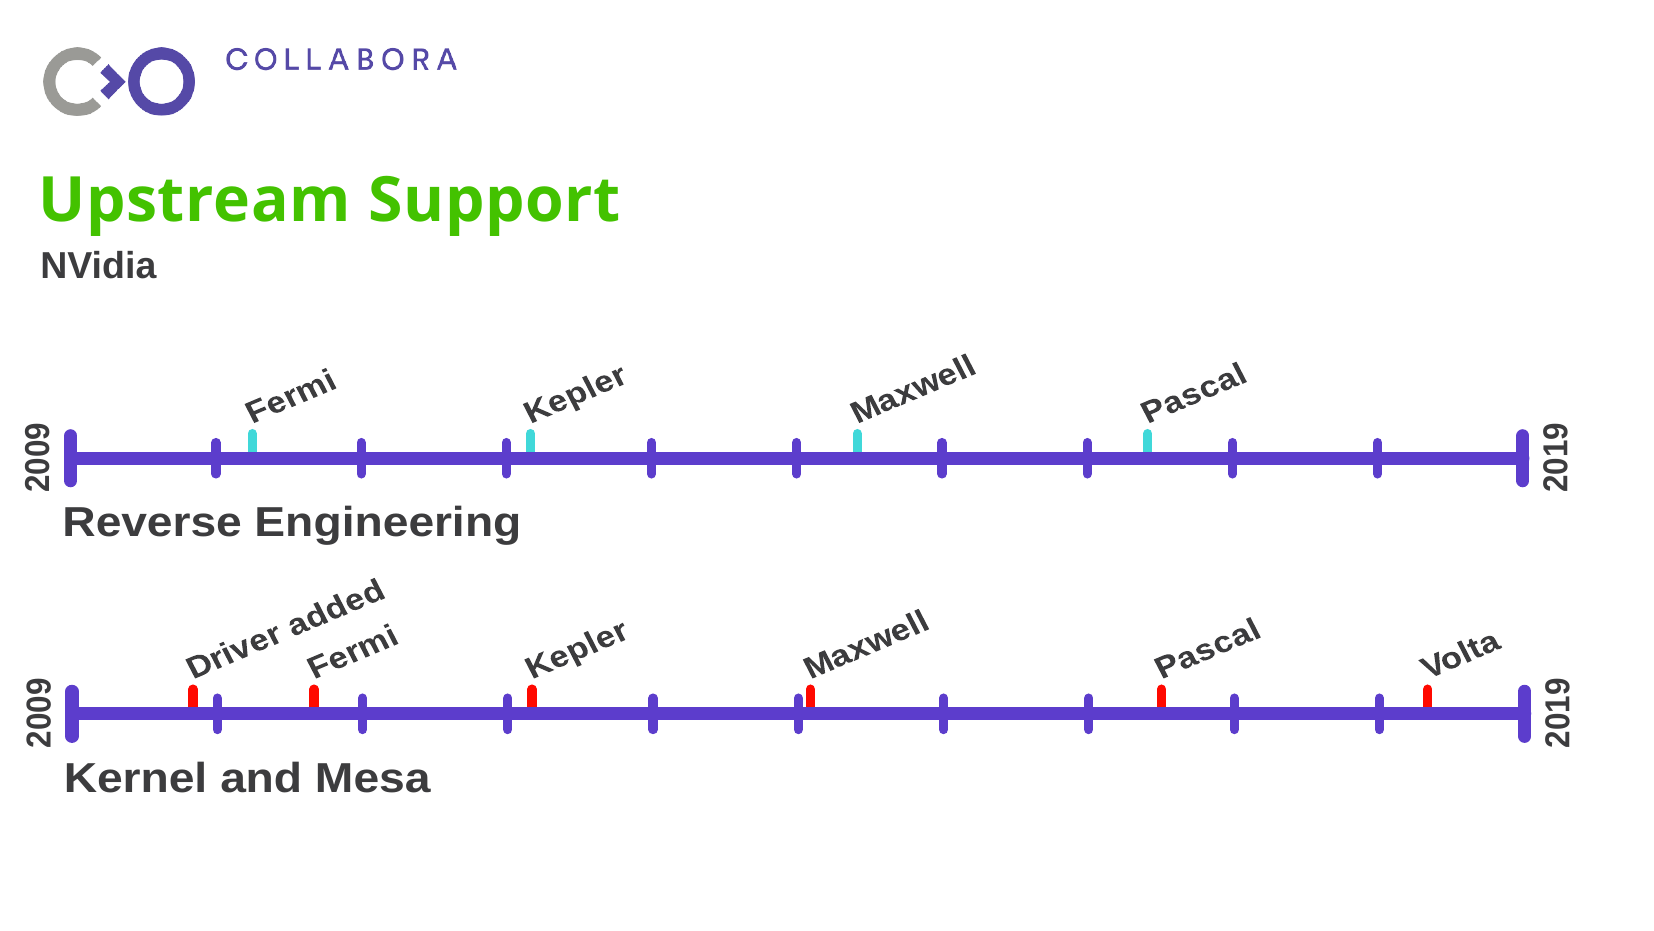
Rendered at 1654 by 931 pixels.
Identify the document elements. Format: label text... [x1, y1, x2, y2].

picture [3, 233, 1654, 827]
title Upstream Support [38, 159, 1614, 216]
picture [43, 47, 457, 116]
